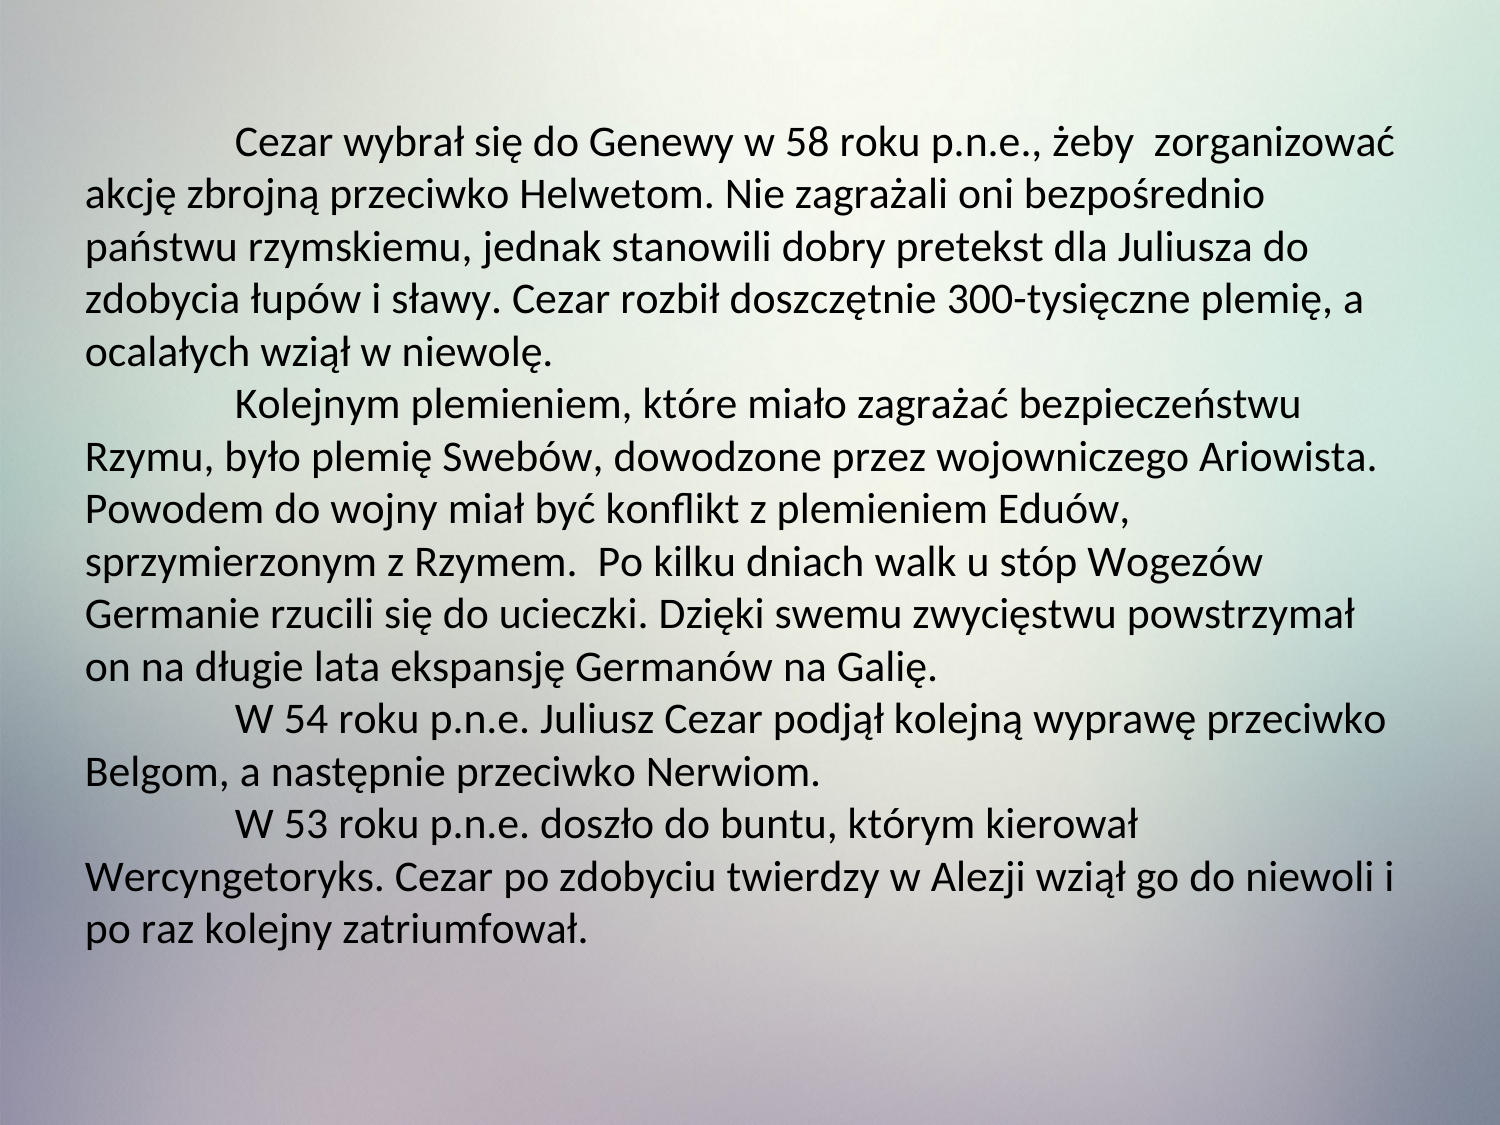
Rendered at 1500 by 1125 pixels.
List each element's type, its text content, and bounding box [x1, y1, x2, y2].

picture [0, 0, 1500, 1125]
text_box Cezar wybrał się do Genewy w 58 roku p.n.e., żeby zorganizować akcję zbrojną przeciwko Helwetom. Nie zagrażali oni bezpośrednio państwu rzymskiemu, jednak stanowili dobry pretekst dla Juliusza do zdobycia łupów i sławy. Cezar rozbił doszczętnie 300-tysięczne plemię, a ocalałych wziął w niewolę. Kolejnym plemieniem, które miało zagrażać bezpieczeństwu Rzymu, było plemię Swebów, dowodzone przez wojowniczego Ariowista. Powodem do wojny miał być konflikt z plemieniem Eduów, sprzymierzonym z Rzymem. Po kilku dniach walk u stóp Wogezów Germanie rzucili się do ucieczki. Dzięki swemu zwycięstwu powstrzymał on na długie lata ekspansję Germanów na Galię. W 54 roku p.n.e. Juliusz Cezar podjął kolejną wyprawę przeciwko Belgom, a następnie przeciwko Nerwiom. W 53 roku p.n.e. doszło do buntu, którym kierował Wercyngetoryks. Cezar po zdobyciu twierdzy w Alezji wziął go do niewoli i po raz kolejny zatriumfował. [70, 105, 1421, 1064]
